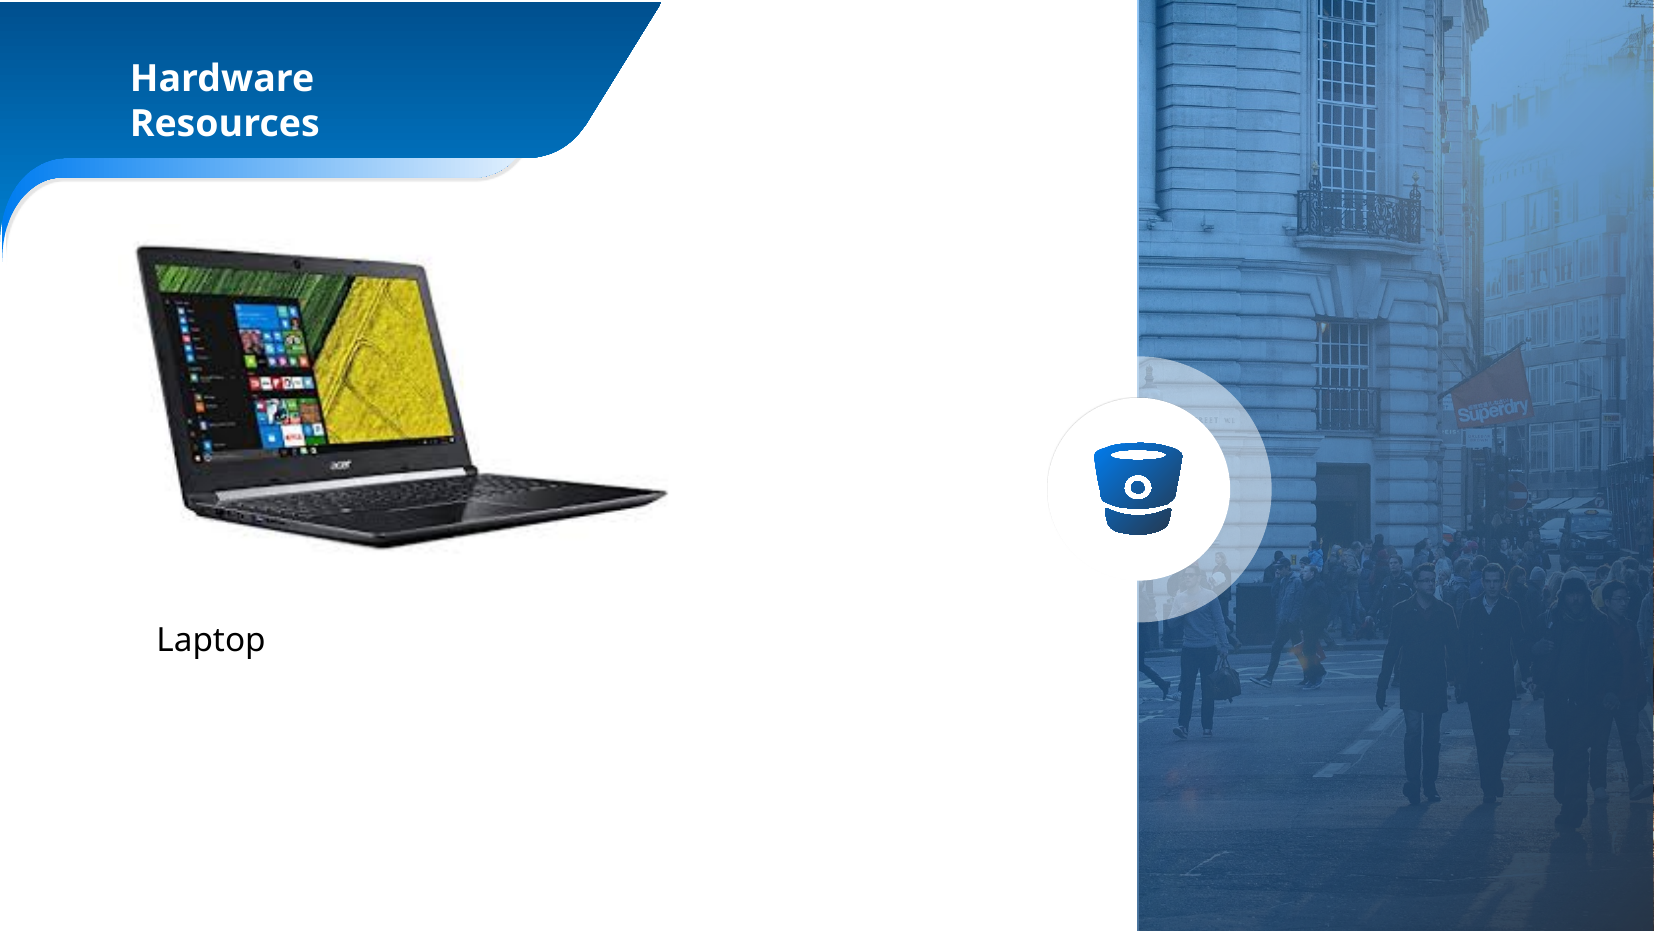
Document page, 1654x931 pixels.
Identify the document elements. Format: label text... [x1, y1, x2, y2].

text_box [1005, 0, 1654, 931]
text_box Laptop [141, 608, 408, 671]
text_box [0, 2, 662, 263]
picture [118, 224, 686, 568]
text_box Hardware Resources [114, 46, 340, 152]
